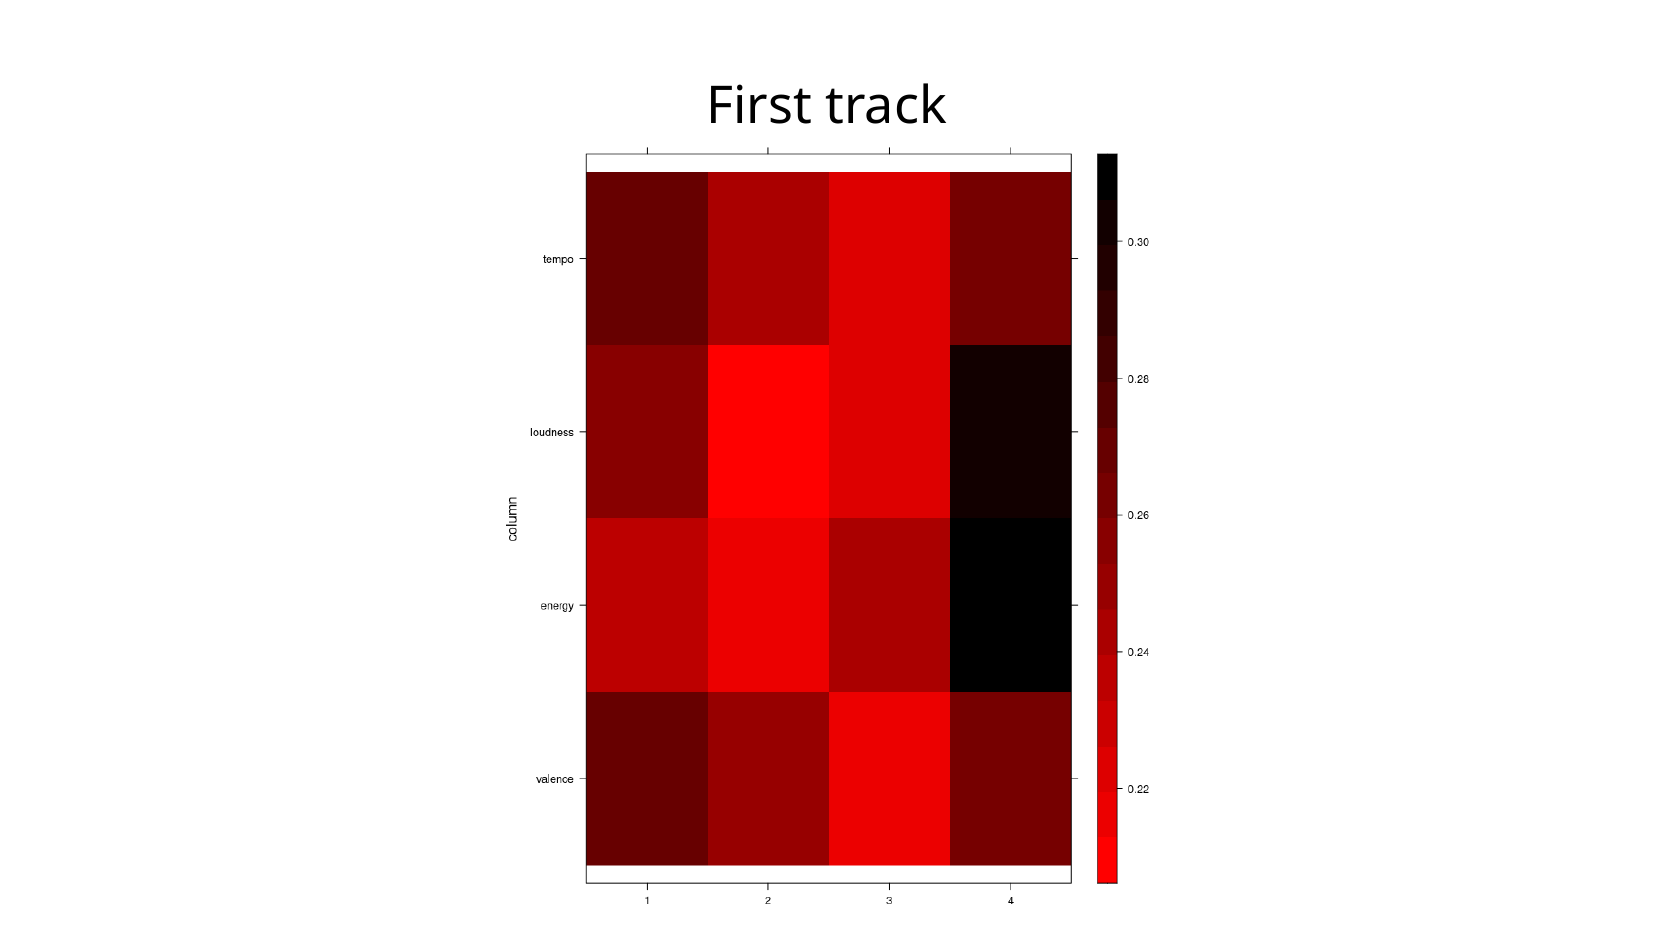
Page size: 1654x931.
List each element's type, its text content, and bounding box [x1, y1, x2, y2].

picture [487, 181, 1167, 916]
title First track [380, 25, 1273, 181]
